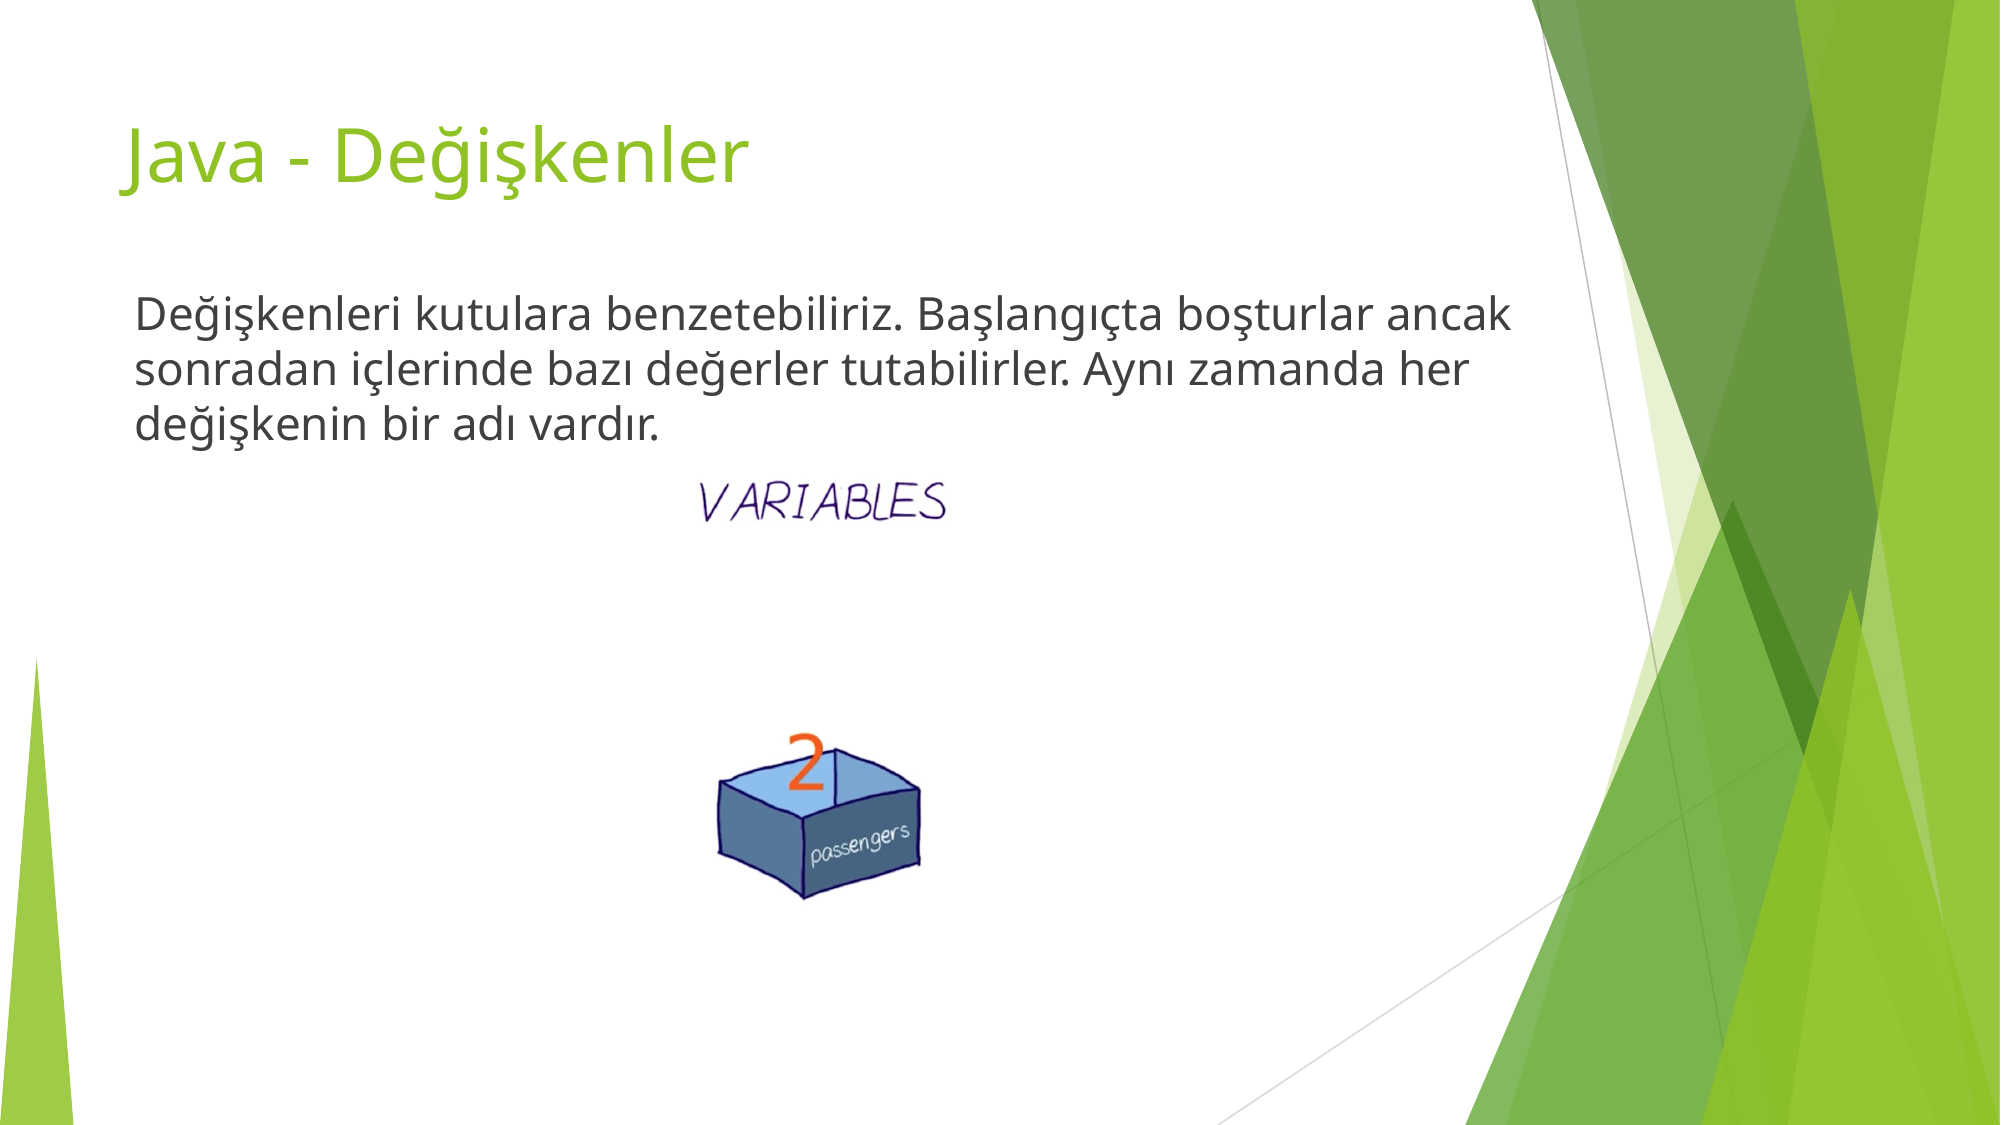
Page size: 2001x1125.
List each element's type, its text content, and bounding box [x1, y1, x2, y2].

list Değişkenleri kutulara benzetebiliriz. Başlangıçta boşturlar ancak sonradan içlerinde bazı değerler tutabilirler. Aynı zamanda her değişkenin bir adı vardır. [120, 277, 1531, 436]
picture [360, 461, 1283, 976]
title Java - Değişkenler [111, 99, 1522, 317]
